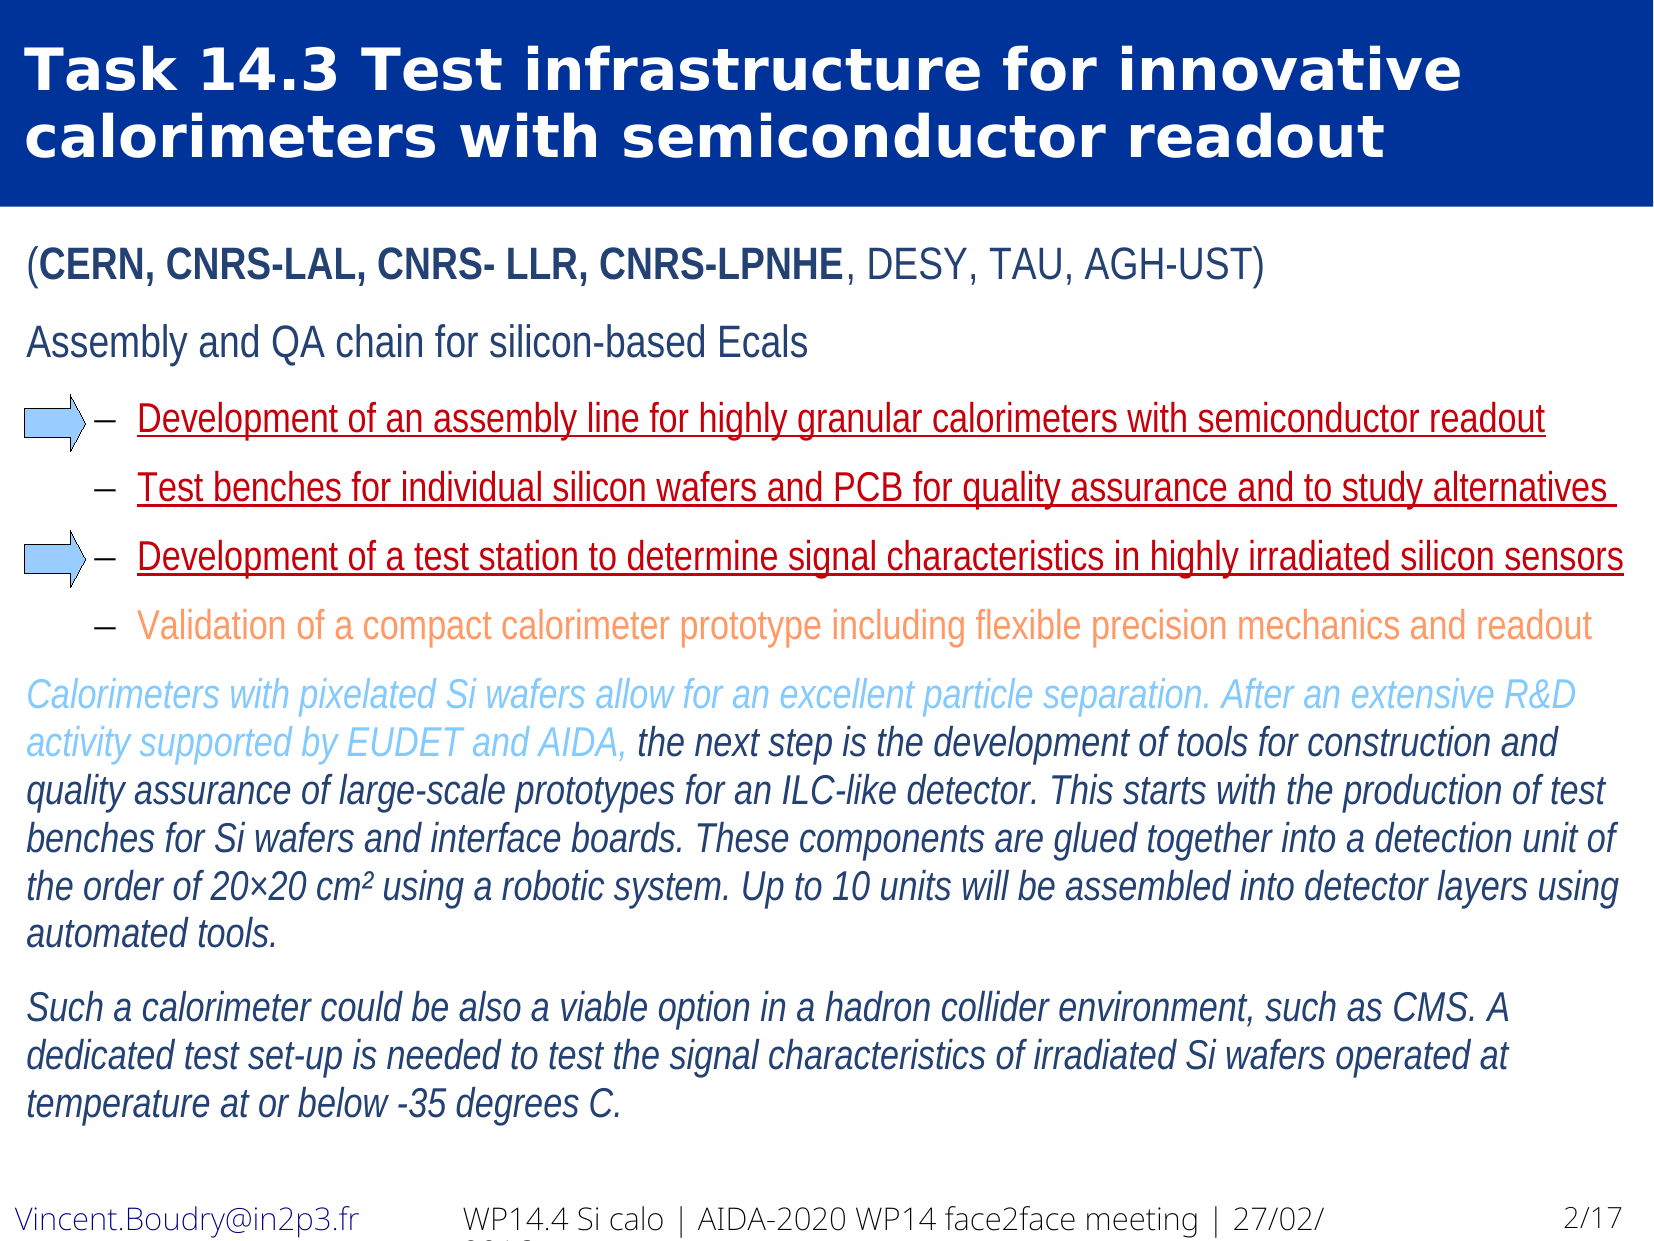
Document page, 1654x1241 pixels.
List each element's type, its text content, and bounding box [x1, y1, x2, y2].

title Task 14.3 Test infrastructure for innovative calorimeters with semiconductor readout [24, 16, 1635, 191]
text_box [24, 530, 86, 588]
list (CERN, CNRS-LAL, CNRS- LLR, CNRS-LPNHE, DESY, TAU, AGH-UST) Assembly and QA chain for silicon-based Ecals Development of an assembly line for highly granular calorimeters with semiconductor readout Test benches for individual silicon wafers and PCB for quality assurance and to study alternatives Development of a test station to determine signal characteristics in highly irradiated silicon sensors Validation of a compact calorimeter prototype including flexible precision mechanics and readout Calorimeters with pixelated Si wafers allow for an excellent particle separation. After an extensive R&D activity supported by EUDET and AIDA, the next step is the development of tools for construction and quality assurance of large-scale prototypes for an ILC-like detector. This starts with the production of test benches for Si wafers and interface boards. These components are glued together into a detection unit of the order of 20×20 cm² using a robotic system. Up to 10 units will be assembled into detector layers using automated tools. Such a calorimeter could be also a viable option in a hadron collider environment, such as CMS. A dedicated test set-up is needed to test the signal characteristics of irradiated Si wafers operated at temperature at or below -35 degrees C. [26, 236, 1631, 1172]
text_box [24, 394, 86, 452]
